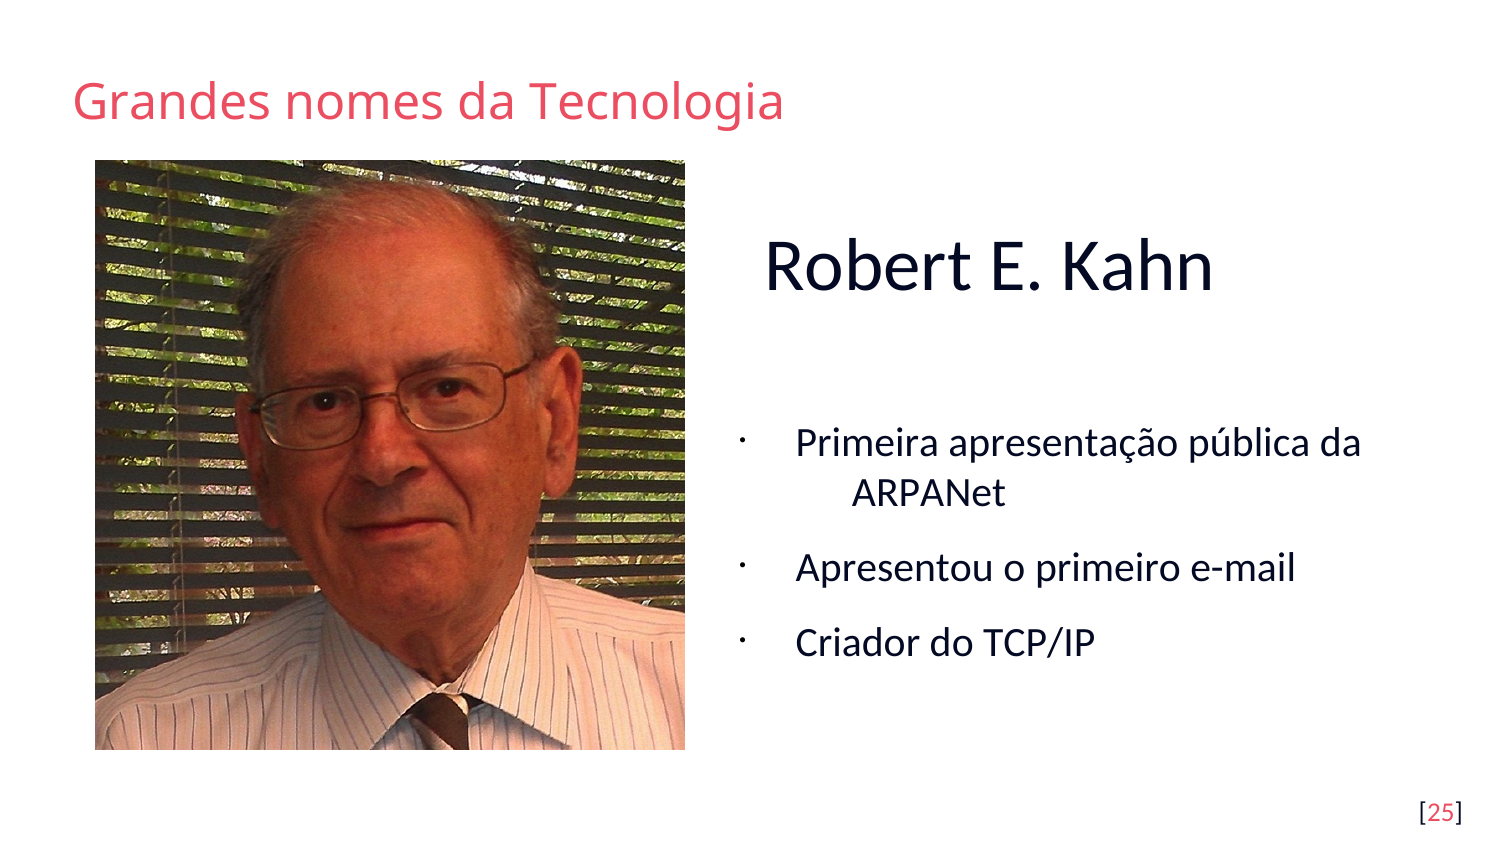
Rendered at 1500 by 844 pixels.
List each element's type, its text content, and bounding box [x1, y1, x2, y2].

text_box Grandes nomes da Tecnologia [57, 45, 1274, 126]
slide_number [25] [1403, 779, 1494, 844]
picture [95, 160, 685, 751]
text_box Robert E. Kahn [724, 191, 1500, 331]
text_box Primeira apresentação pública da ARPANet Apresentou o primeiro e-mail Criador do TCP/IP [699, 399, 1500, 540]
